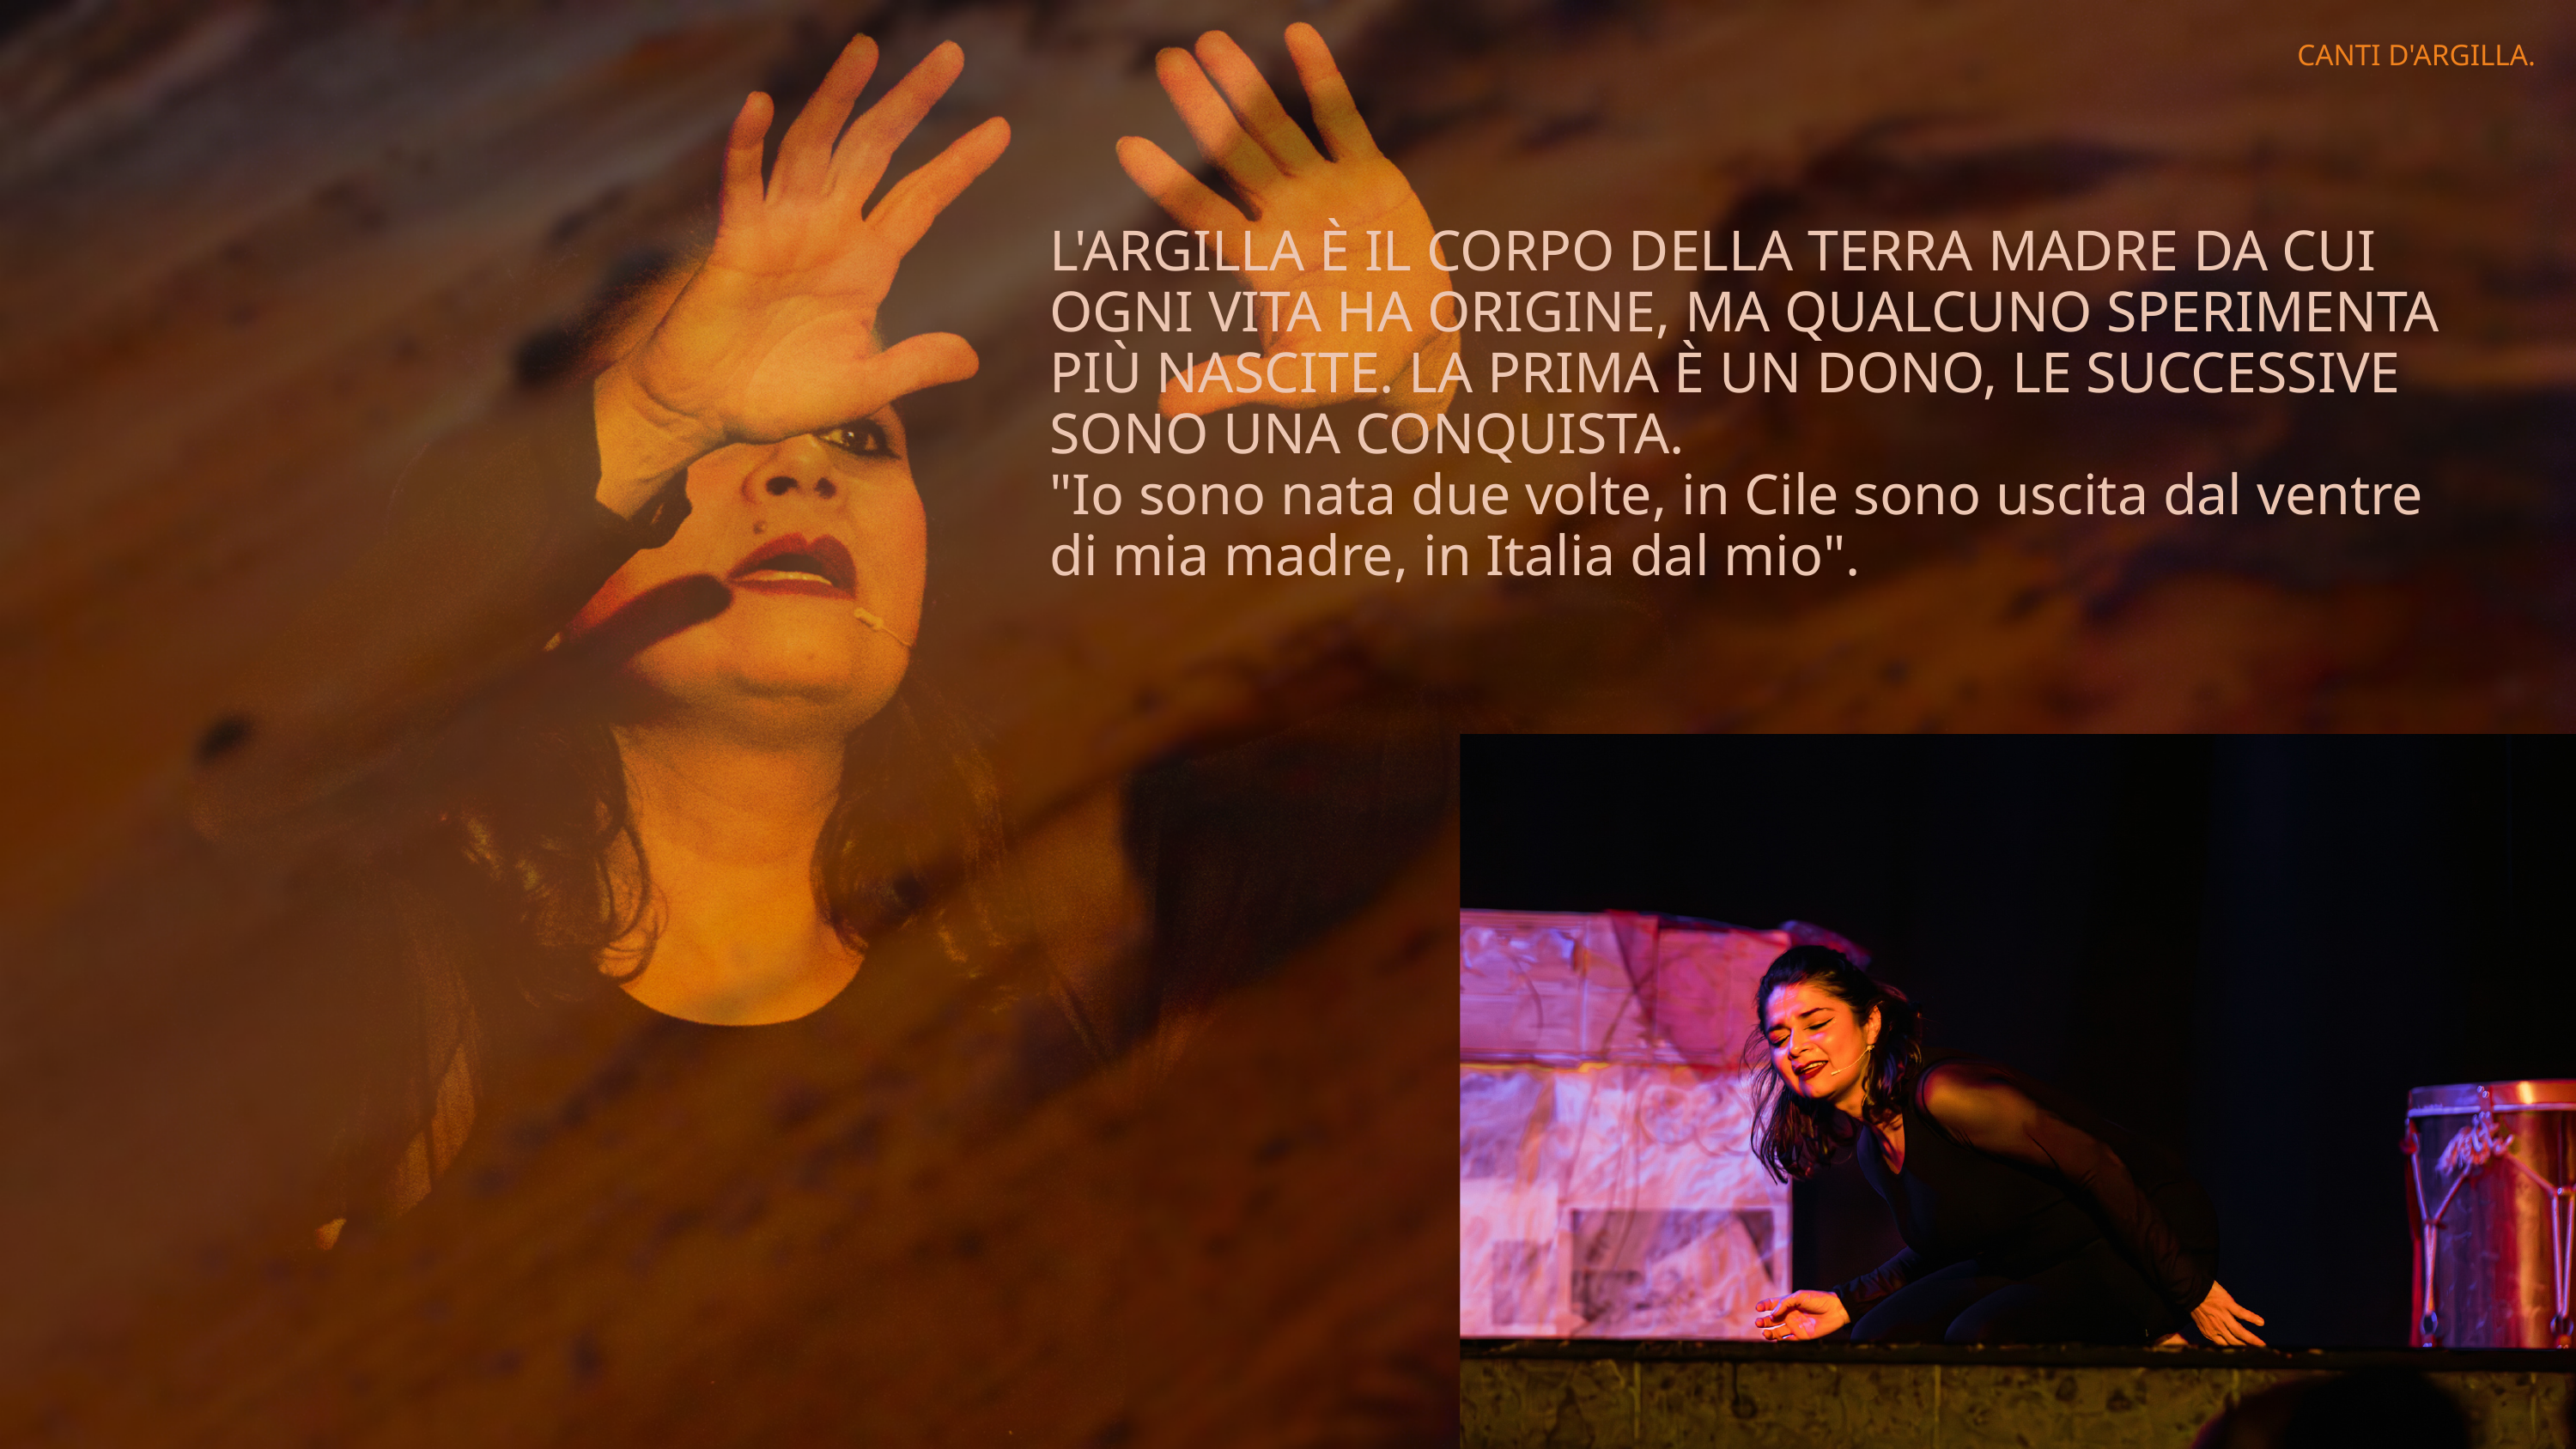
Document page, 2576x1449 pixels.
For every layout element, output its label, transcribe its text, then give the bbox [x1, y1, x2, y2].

text_box L'ARGILLA È IL CORPO DELLA TERRA MADRE DA CUI OGNI VITA HA ORIGINE, MA QUALCUNO SPERIMENTA PIÙ NASCITE. LA PRIMA È UN DONO, LE SUCCESSIVE SONO UNA CONQUISTA. "Io sono nata due volte, in Cile sono uscita dal ventre di mia madre, in Italia dal mio". [1049, 220, 2482, 648]
text_box CANTI D'ARGILLA. [2272, 30, 2537, 72]
picture [1460, 734, 2576, 1449]
text_box [0, 0, 2576, 1449]
